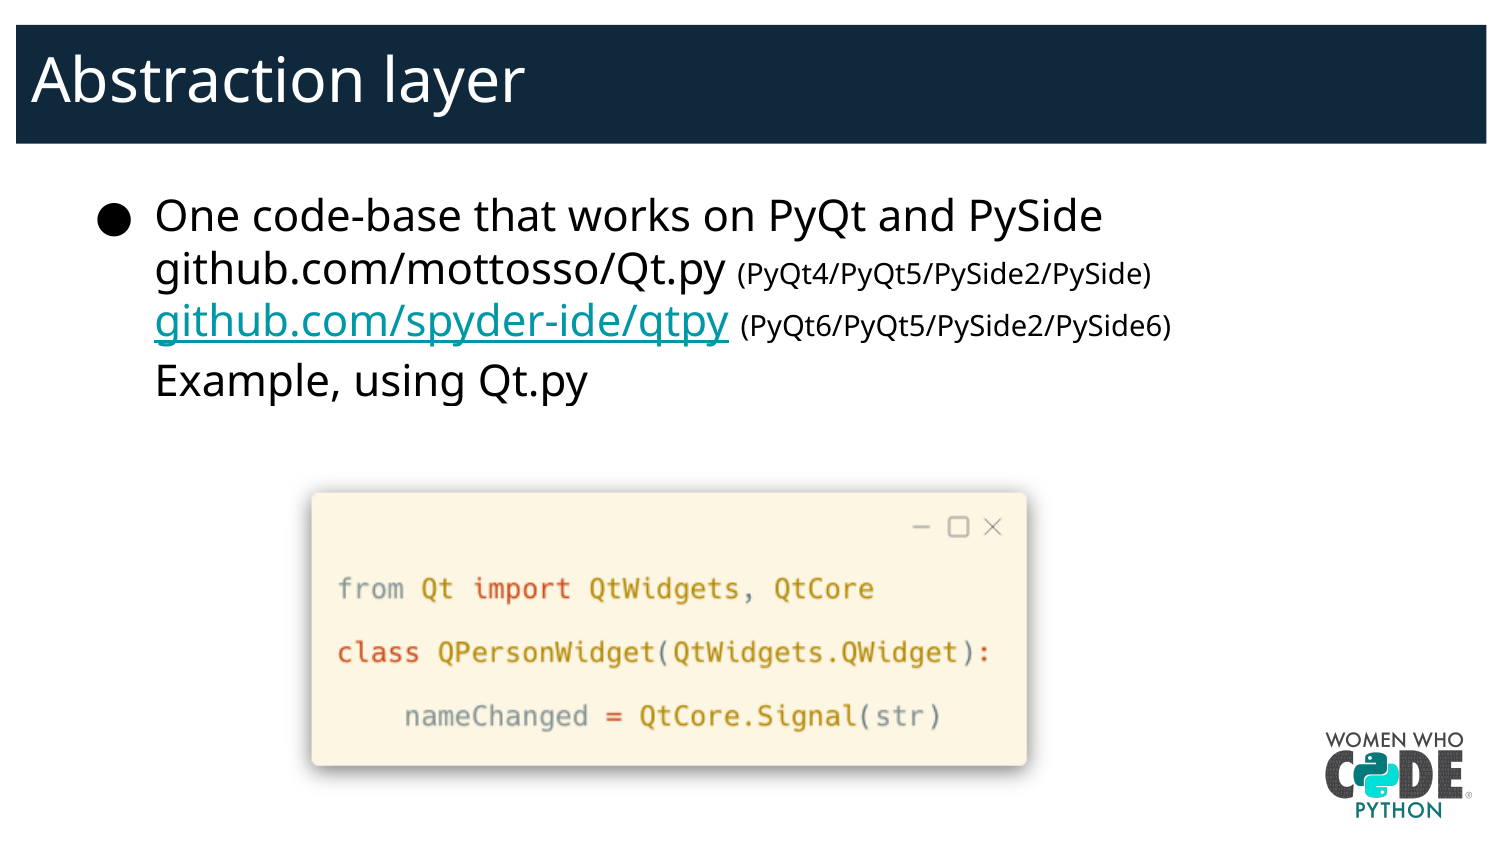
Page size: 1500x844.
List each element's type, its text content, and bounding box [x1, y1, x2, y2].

picture [1312, 719, 1480, 831]
text_box Abstraction layer [16, 24, 1487, 144]
title One code-base that works on PyQt and PySide github.com/mottosso/Qt.py (PyQt4/PyQt5/PySide2/PySide) github.com/spyder-ide/qtpy (PyQt6/PyQt5/PySide2/PySide6) Example, using Qt.py [64, 172, 1400, 775]
picture [225, 406, 1114, 844]
